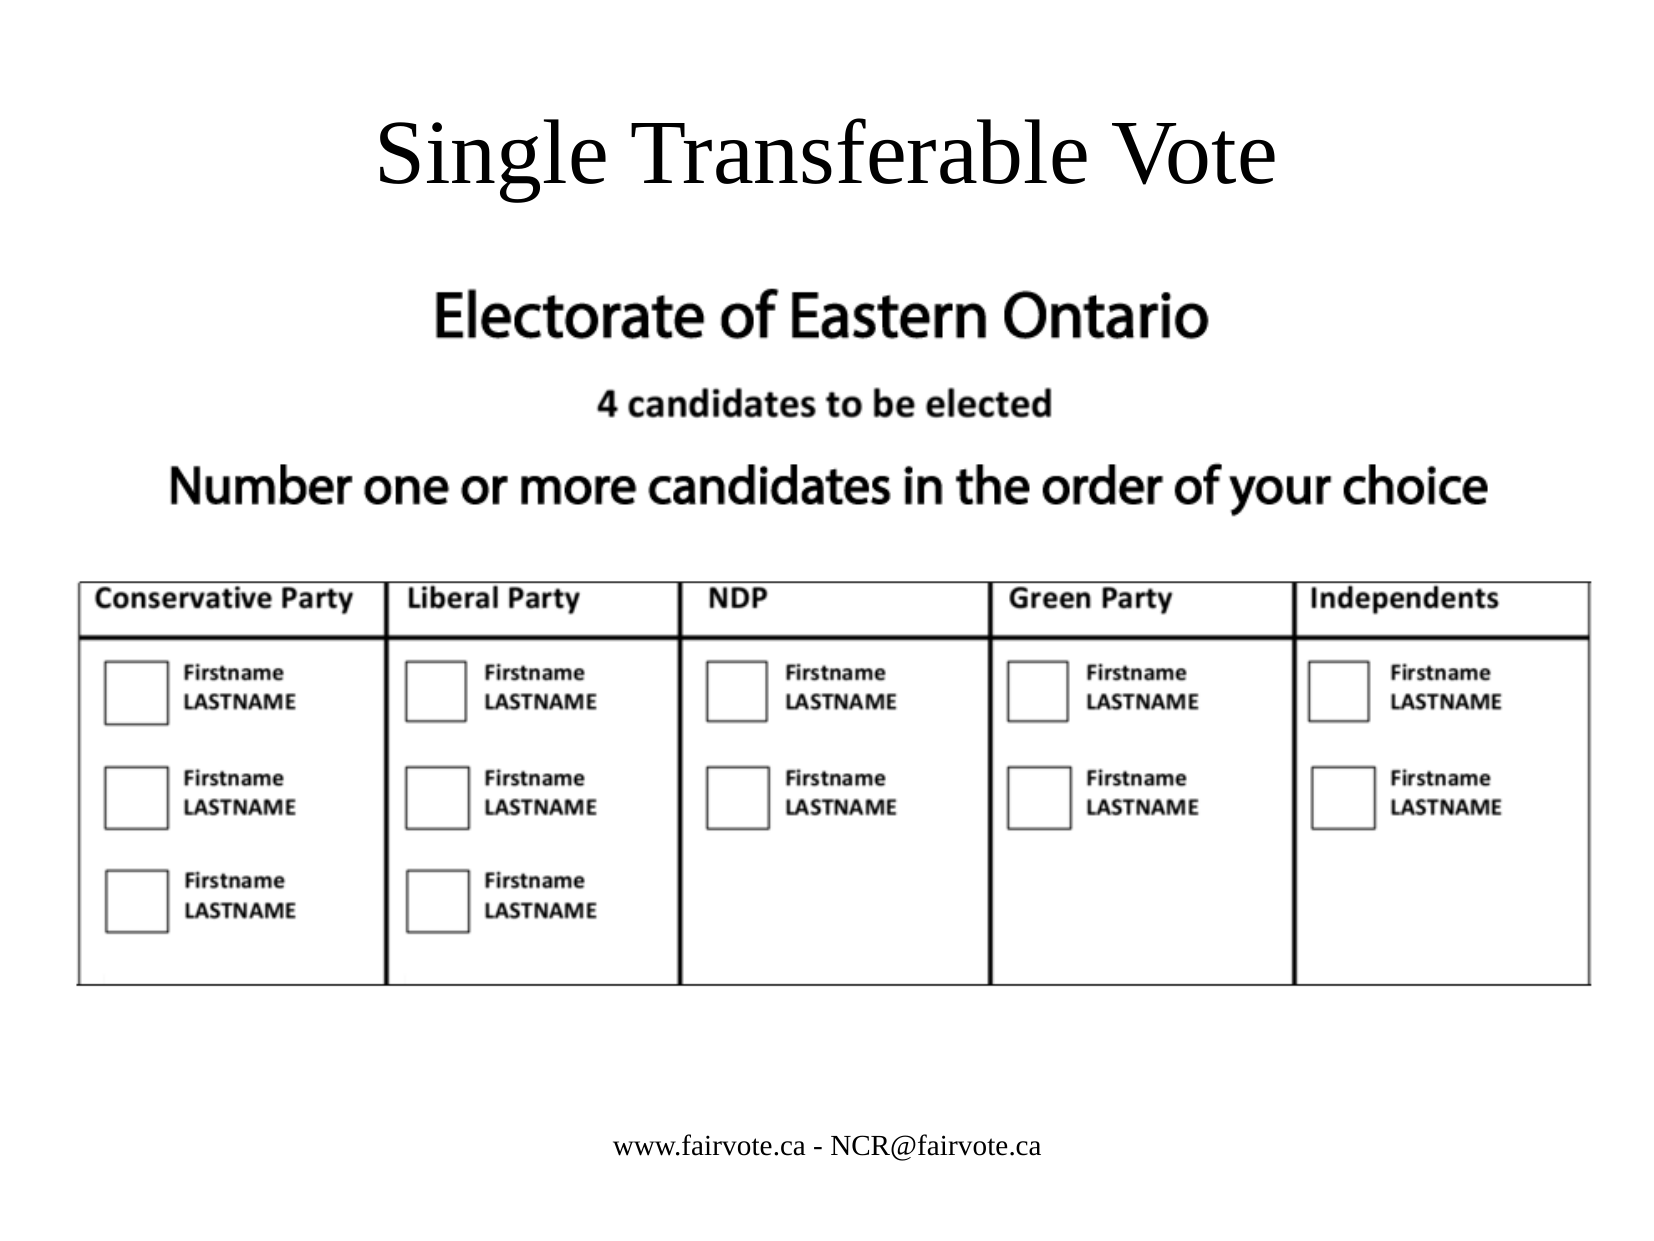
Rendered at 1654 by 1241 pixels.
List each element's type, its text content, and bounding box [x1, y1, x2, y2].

picture [40, 219, 1625, 1063]
title Single Transferable Vote [82, 49, 1571, 219]
